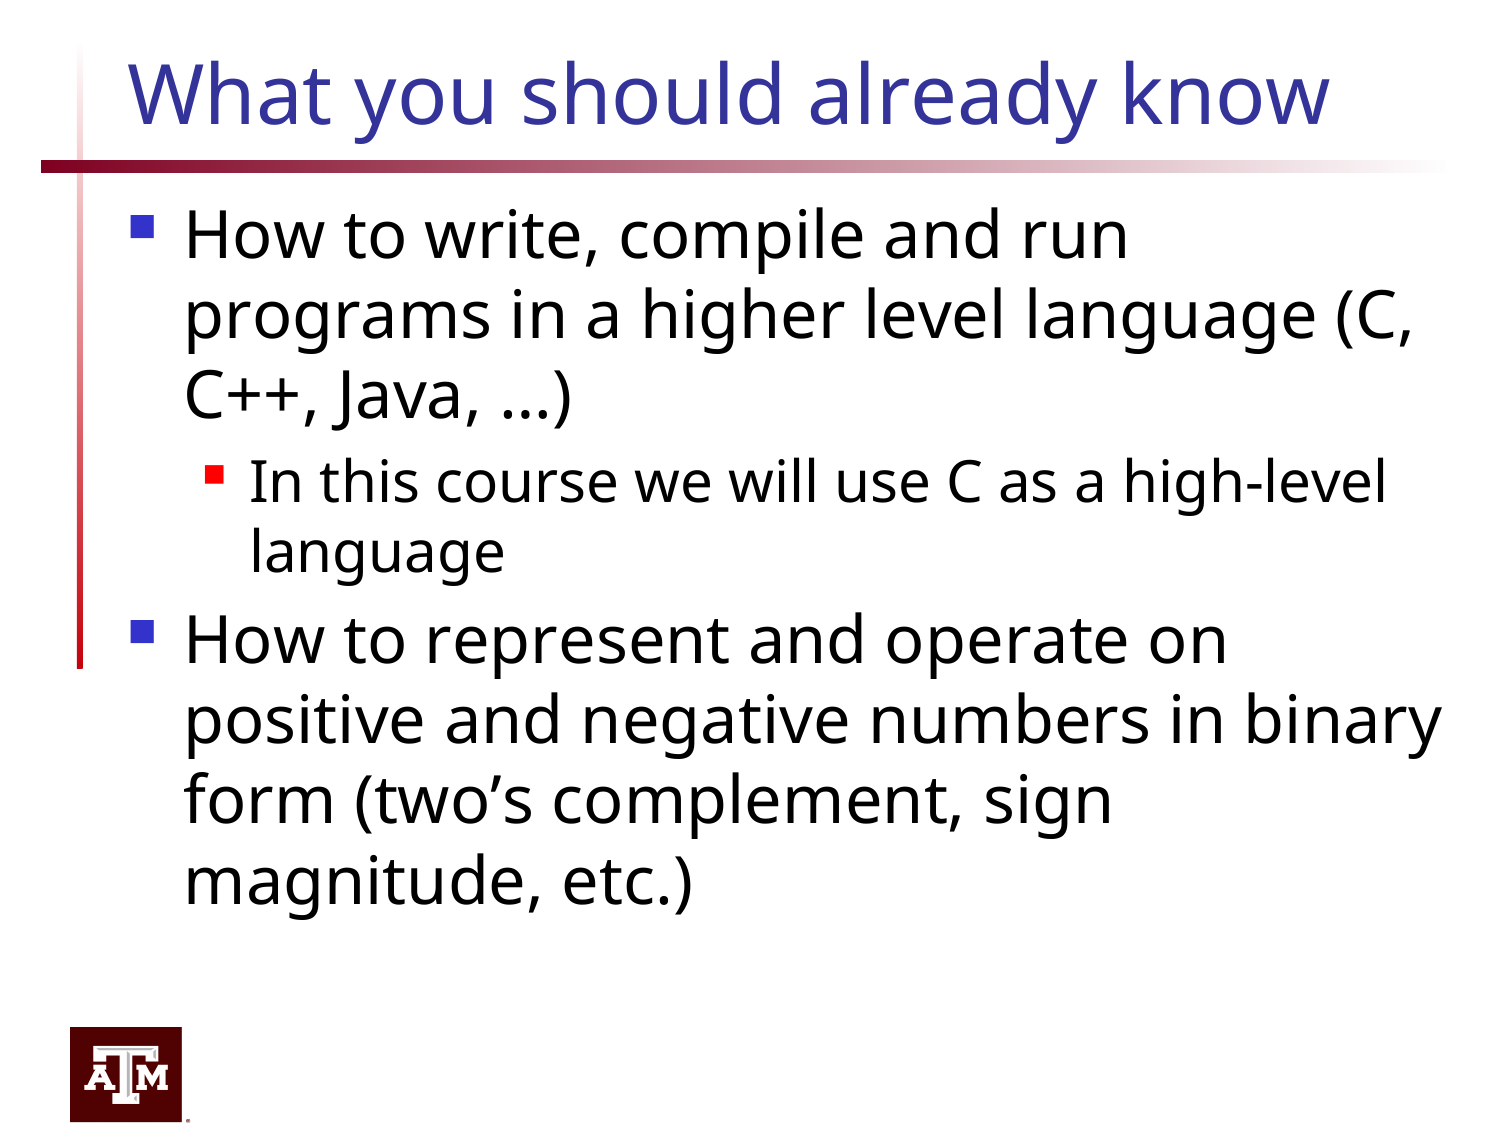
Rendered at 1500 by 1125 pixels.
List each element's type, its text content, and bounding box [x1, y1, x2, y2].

list How to write, compile and run programs in a higher level language (C, C++, Java, …) In this course we will use C as a high-level language How to represent and operate on positive and negative numbers in binary form (two’s complement, sign magnitude, etc.) [112, 184, 1469, 991]
title What you should already know [112, 15, 1468, 149]
picture [60, 1023, 196, 1125]
